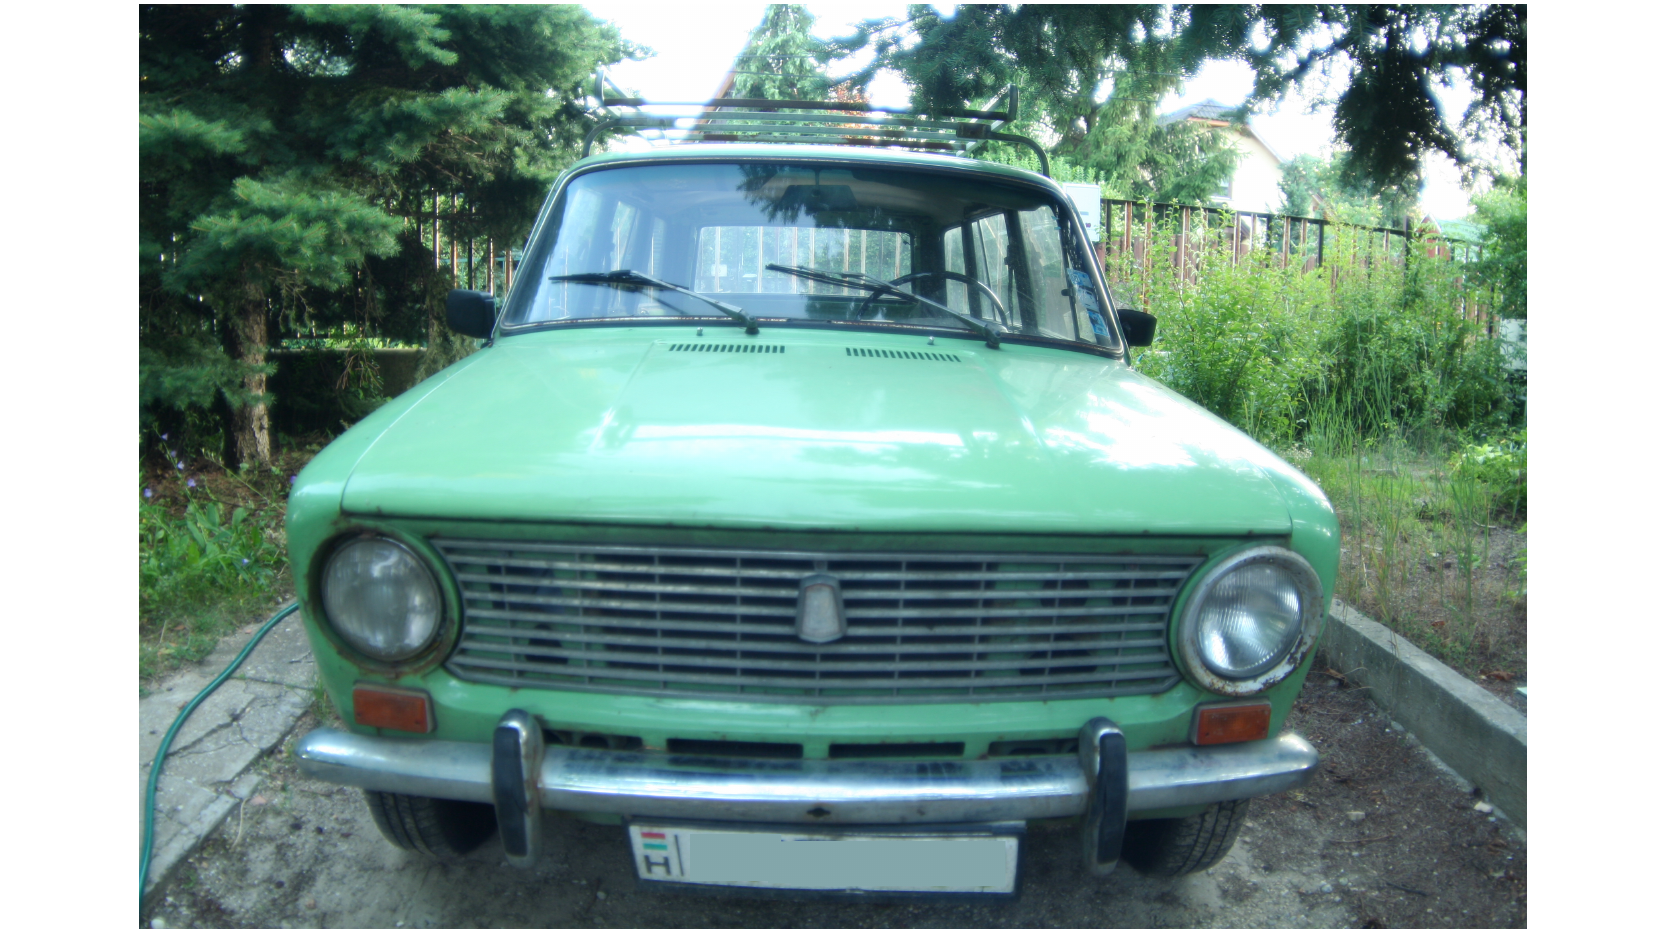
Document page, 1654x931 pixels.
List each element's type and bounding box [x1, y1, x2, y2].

picture [139, 4, 1527, 929]
